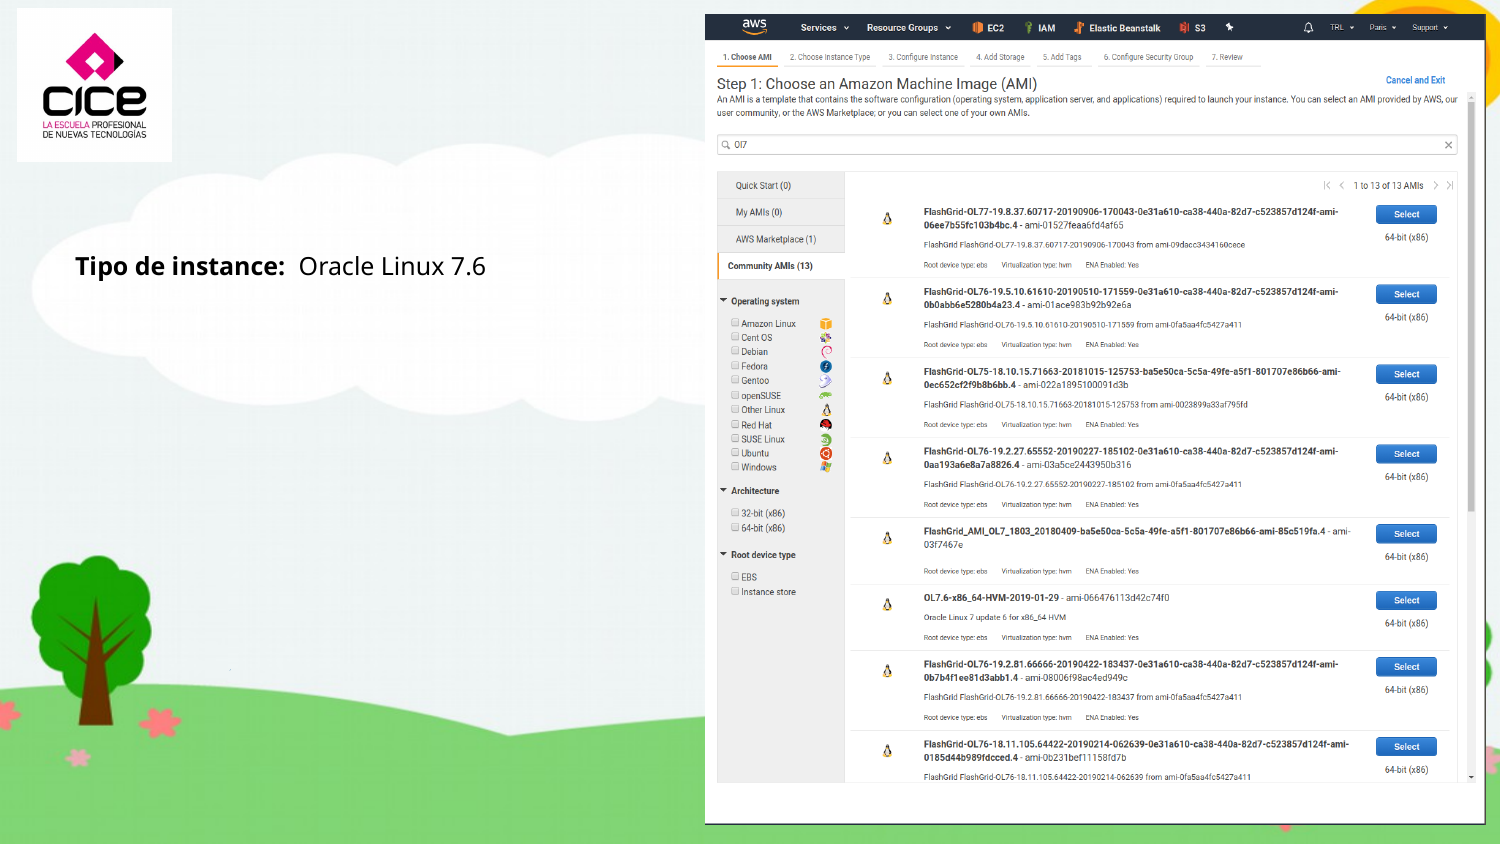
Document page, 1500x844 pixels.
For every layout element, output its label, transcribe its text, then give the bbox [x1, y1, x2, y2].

picture [0, 0, 1500, 844]
title Tipo de instance: Oracle Linux 7.6 [75, 240, 639, 292]
